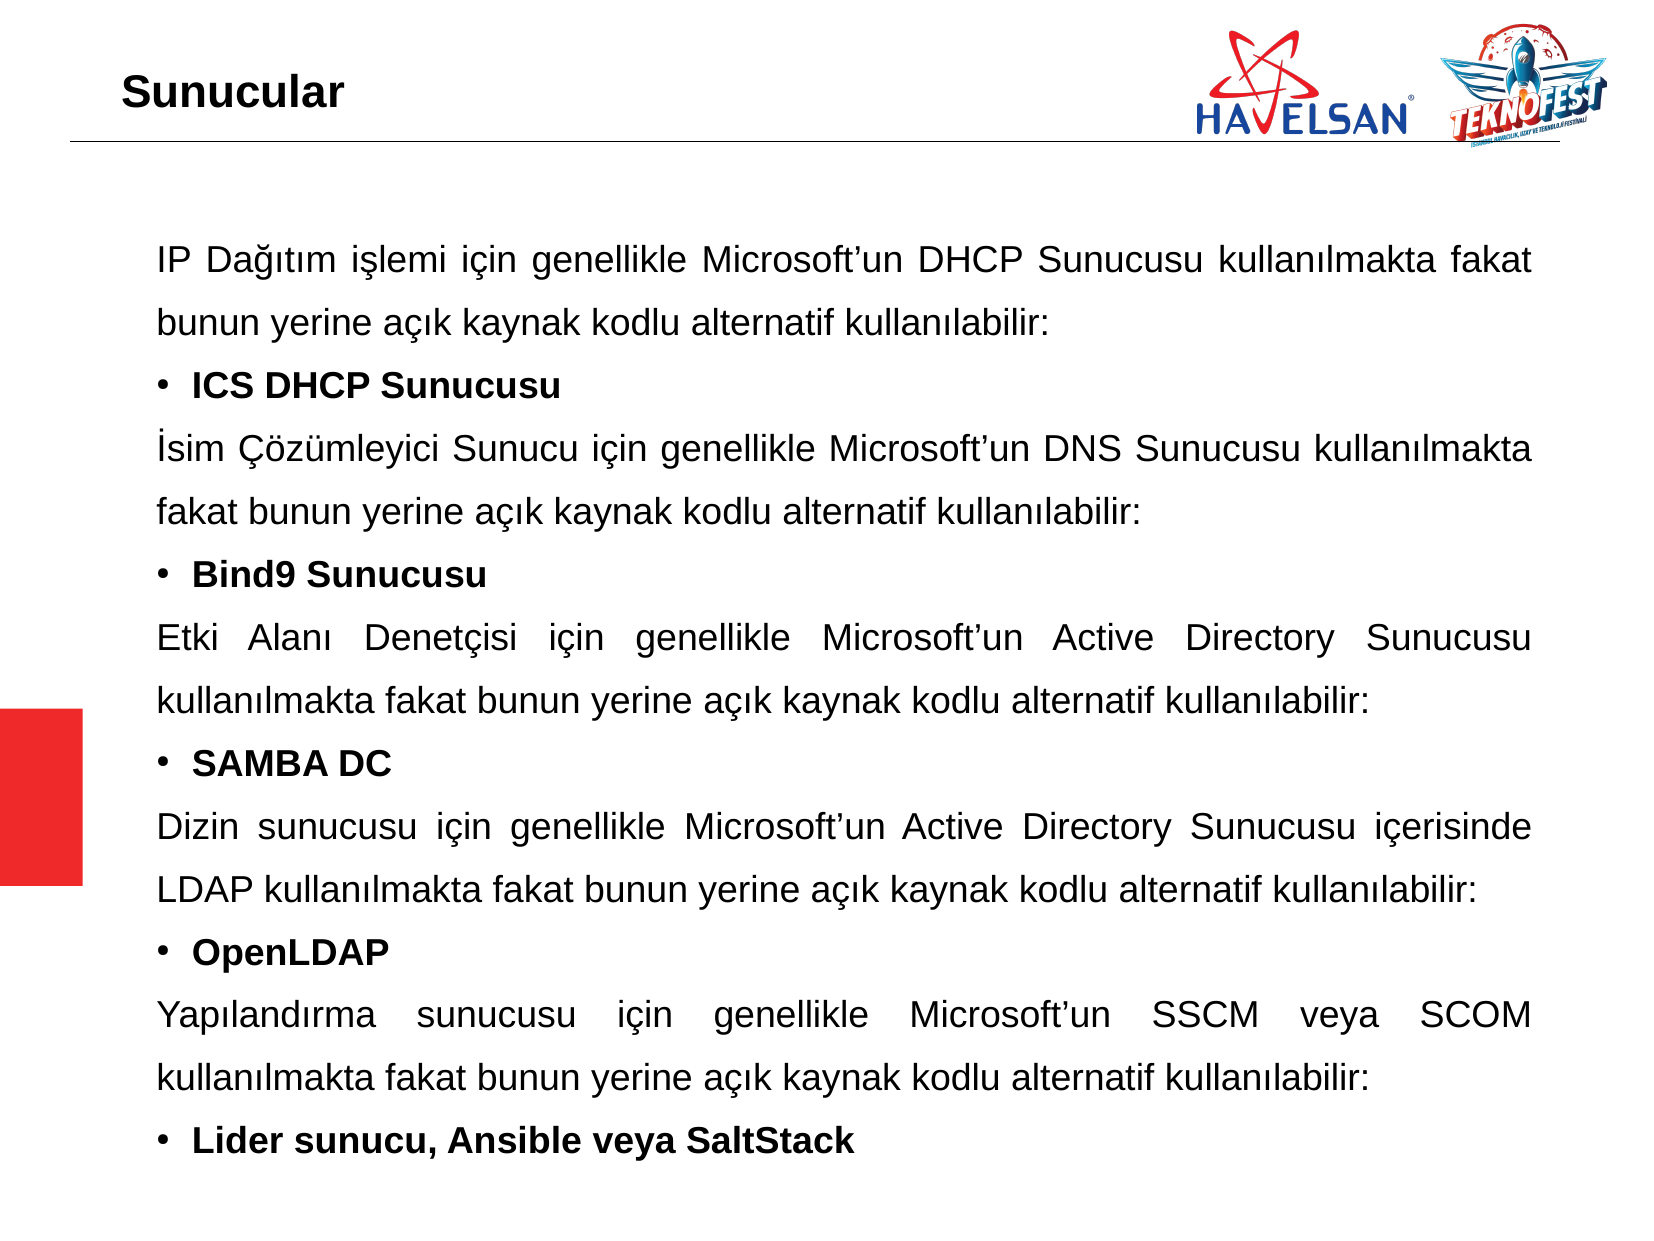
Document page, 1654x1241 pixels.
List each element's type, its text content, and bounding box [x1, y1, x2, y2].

picture [1195, 17, 1630, 154]
text_box Sunucular [106, 59, 1536, 126]
text_box IP Dağıtım işlemi için genellikle Microsoft’un DHCP Sunucusu kullanılmakta fakat bunun yerine açık kaynak kodlu alternatif kullanılabilir: ICS DHCP Sunucusu İsim Çözümleyici Sunucu için genellikle Microsoft’un DNS Sunucusu kullanılmakta fakat bunun yerine açık kaynak kodlu alternatif kullanılabilir: Bind9 Sunucusu Etki Alanı Denetçisi için genellikle Microsoft’un Active Directory Sunucusu kullanılmakta fakat bunun yerine açık kaynak kodlu alternatif kullanılabilir: SAMBA DC Dizin sunucusu için genellikle Microsoft’un Active Directory Sunucusu içerisinde LDAP kullanılmakta fakat bunun yerine açık kaynak kodlu alternatif kullanılabilir: OpenLDAP Yapılandırma sunucusu için genellikle Microsoft’un SSCM veya SCOM kullanılmakta fakat bunun yerine açık kaynak kodlu alternatif kullanılabilir: Lider sunucu, Ansible veya SaltStack [141, 210, 1548, 1170]
